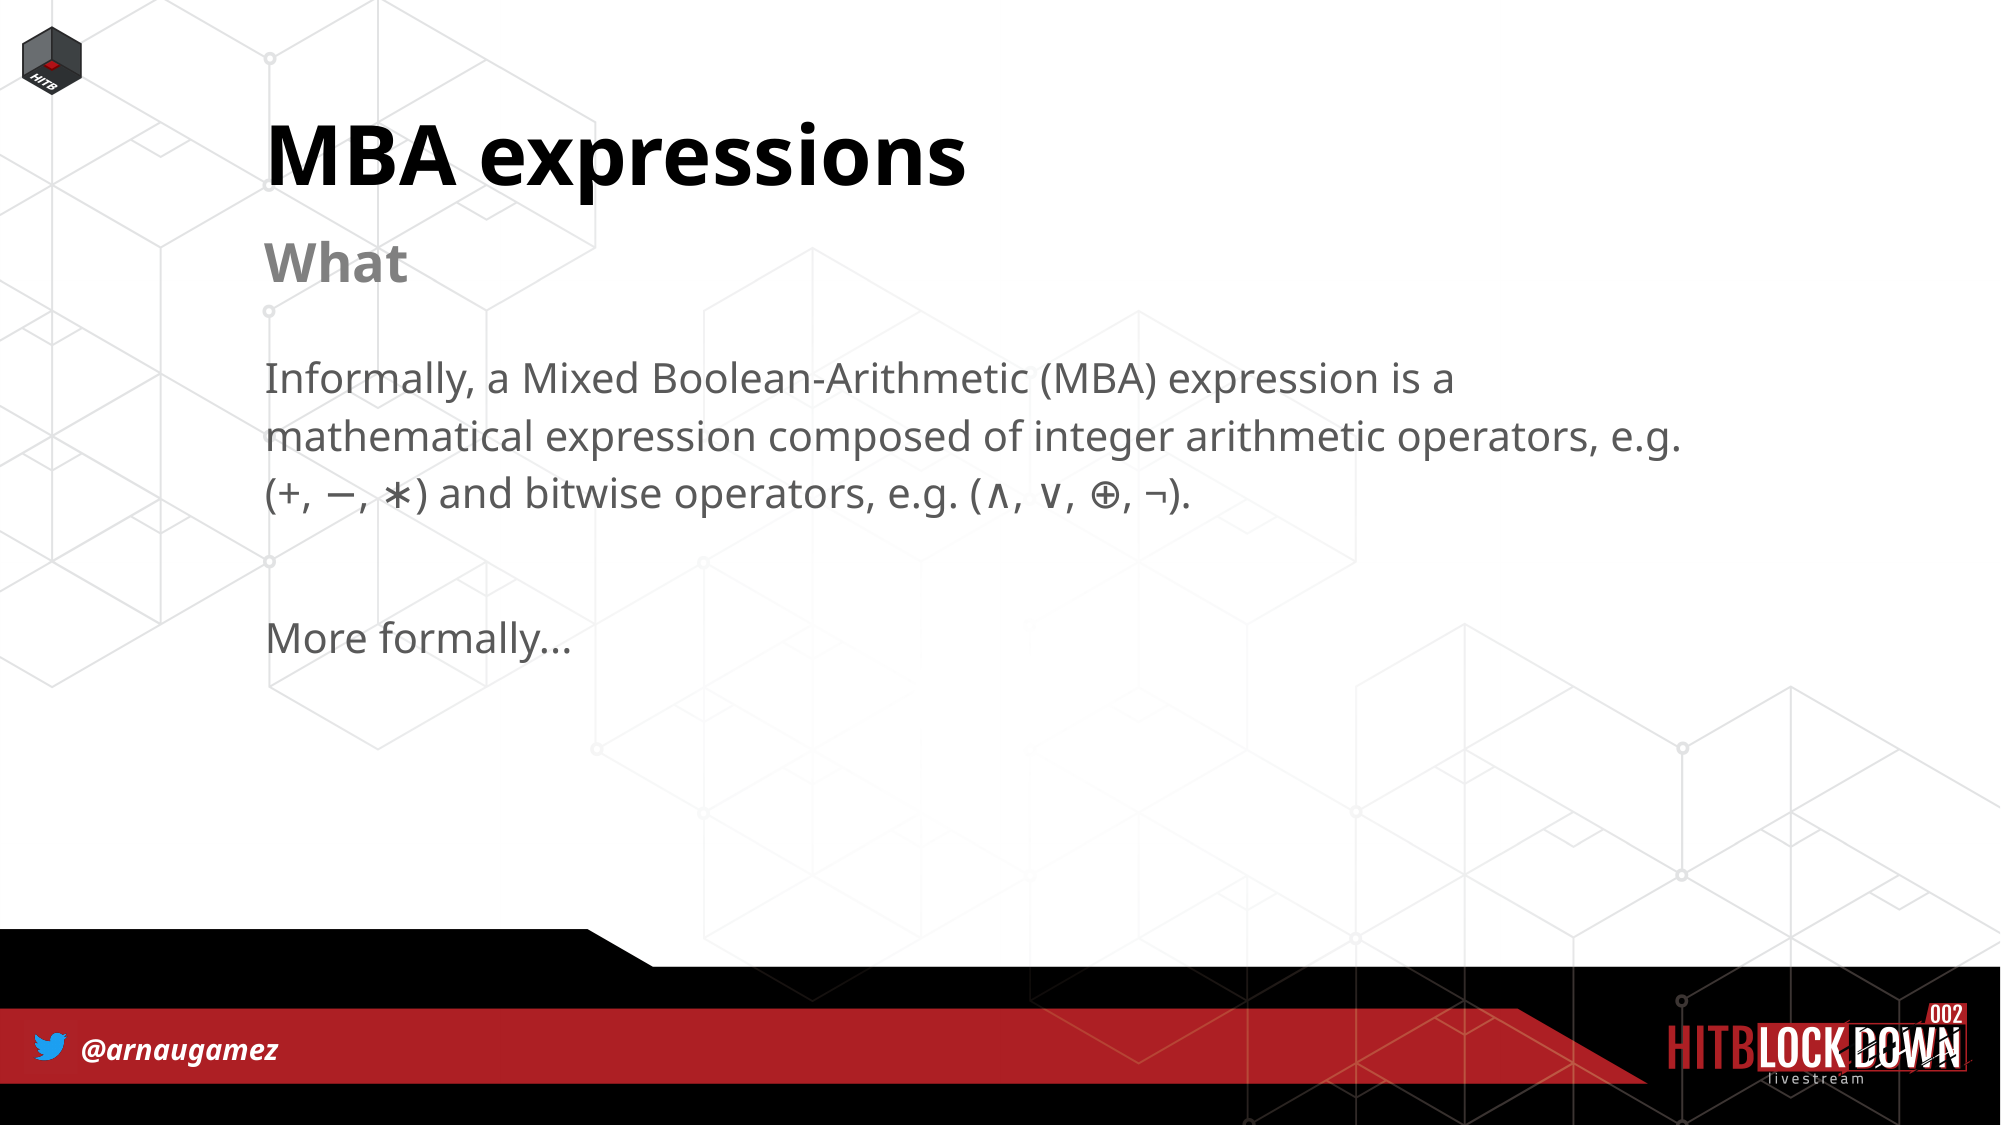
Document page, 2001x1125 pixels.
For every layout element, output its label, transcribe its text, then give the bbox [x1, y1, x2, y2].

text_box Informally, a Mixed Boolean-Arithmetic (MBA) expression is a mathematical expression composed of integer arithmetic operators, e.g. (+, −, ∗) and bitwise operators, e.g. (∧, ∨, ⊕, ¬). More formally... [250, 336, 1751, 706]
text_box What [249, 227, 1790, 322]
title MBA expressions [249, 108, 1750, 210]
picture [0, 0, 2001, 1125]
